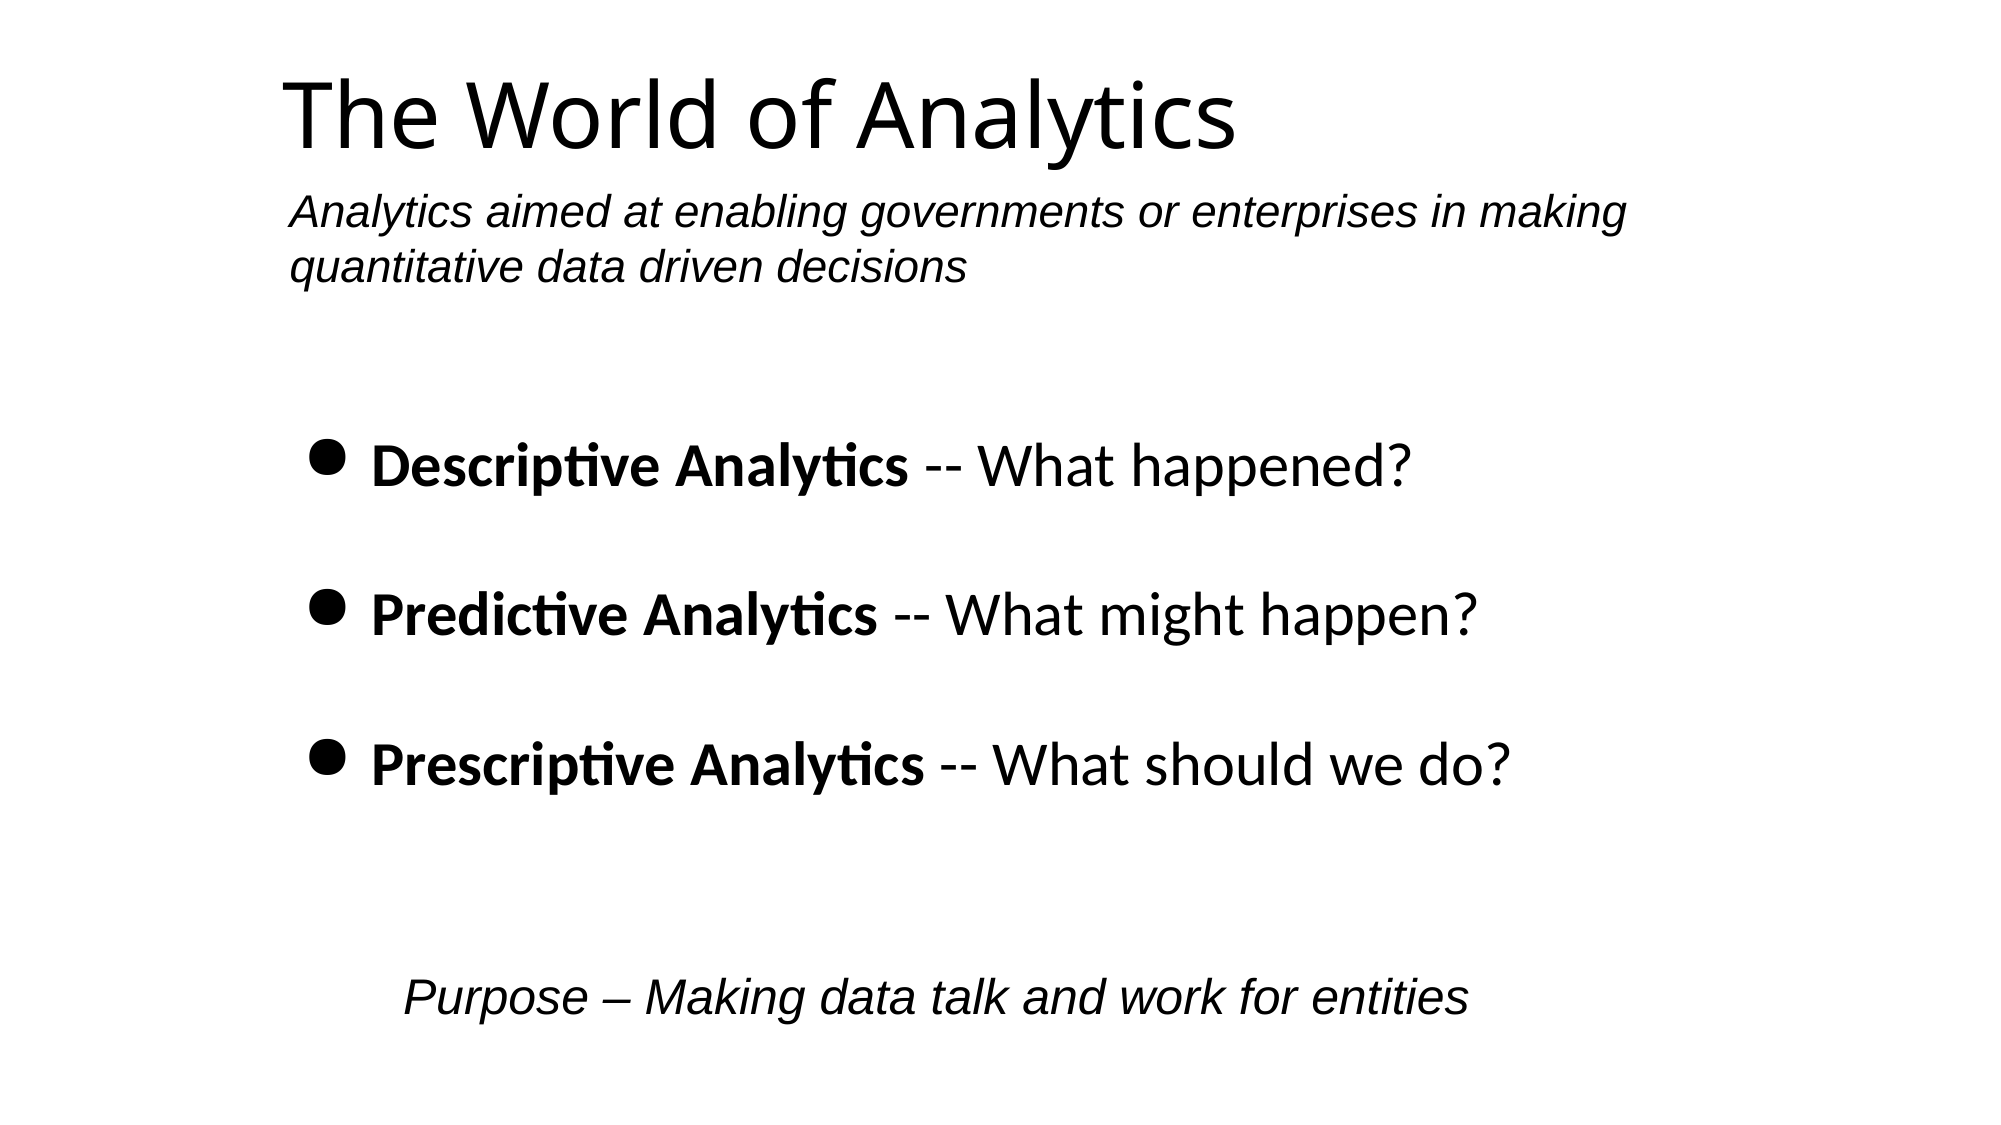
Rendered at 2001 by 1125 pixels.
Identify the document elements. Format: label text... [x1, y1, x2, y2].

title The World of Analytics [267, 37, 1618, 201]
text_box Analytics aimed at enabling governments or enterprises in making quantitative data driven decisions [274, 173, 1723, 299]
text_box Descriptive Analytics -- What happened? Predictive Analytics -- What might happen? Prescriptive Analytics -- What should we do? [281, 408, 1782, 887]
text_box Purpose – Making data talk and work for entities [388, 956, 1497, 1032]
